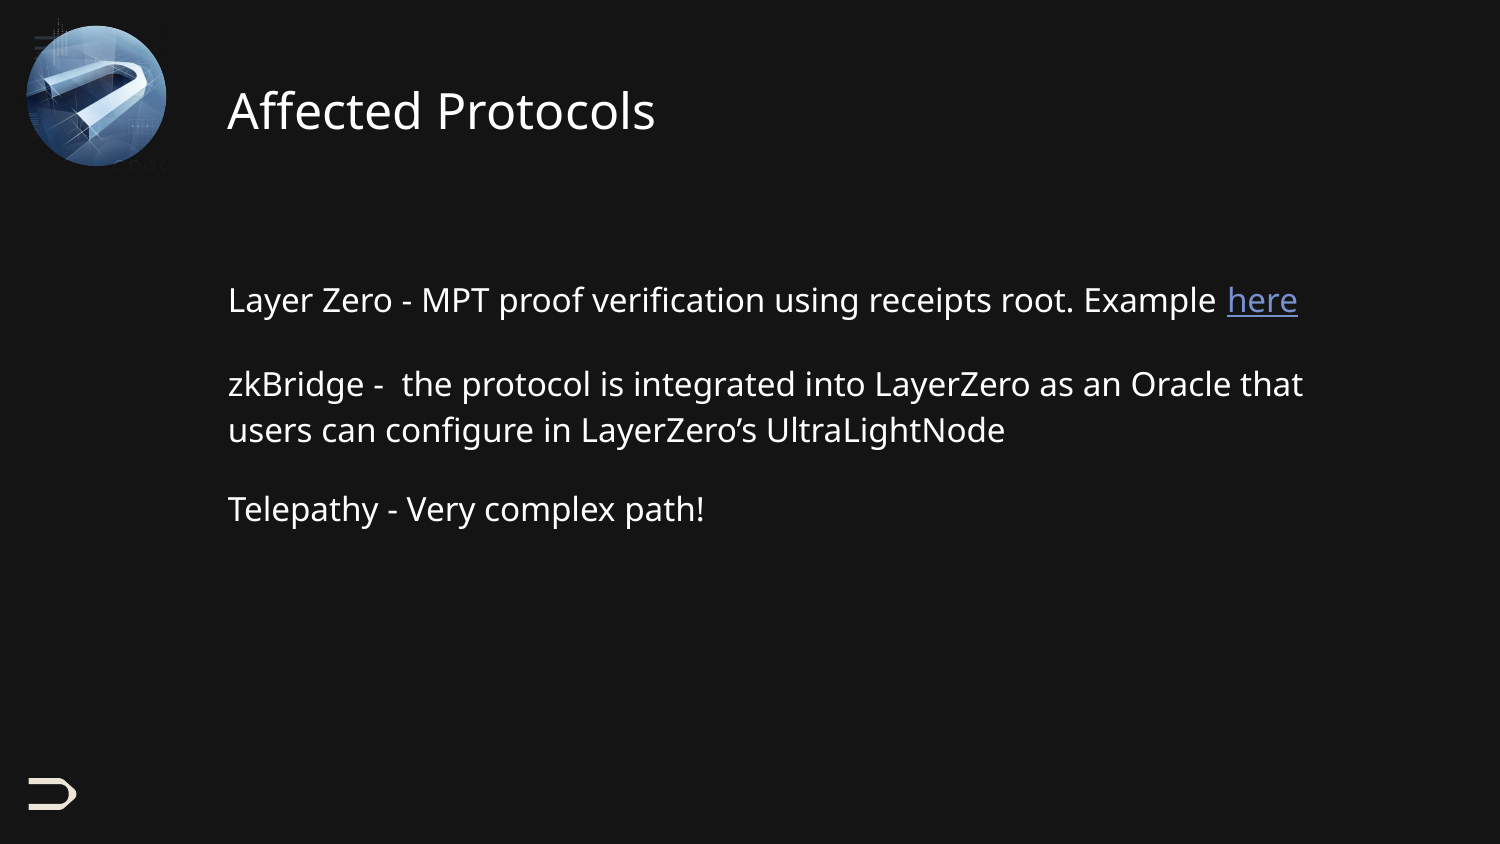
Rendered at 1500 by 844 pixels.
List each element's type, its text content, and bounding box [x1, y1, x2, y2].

list Layer Zero - MPT proof verification using receipts root. Example here zkBridge - the protocol is integrated into LayerZero as an Oracle that users can configure in LayerZero’s UltraLightNode Telepathy - Very complex path! [212, 257, 1368, 735]
title Affected Protocols [212, 64, 1368, 215]
picture [0, 0, 193, 193]
picture [20, 761, 85, 827]
